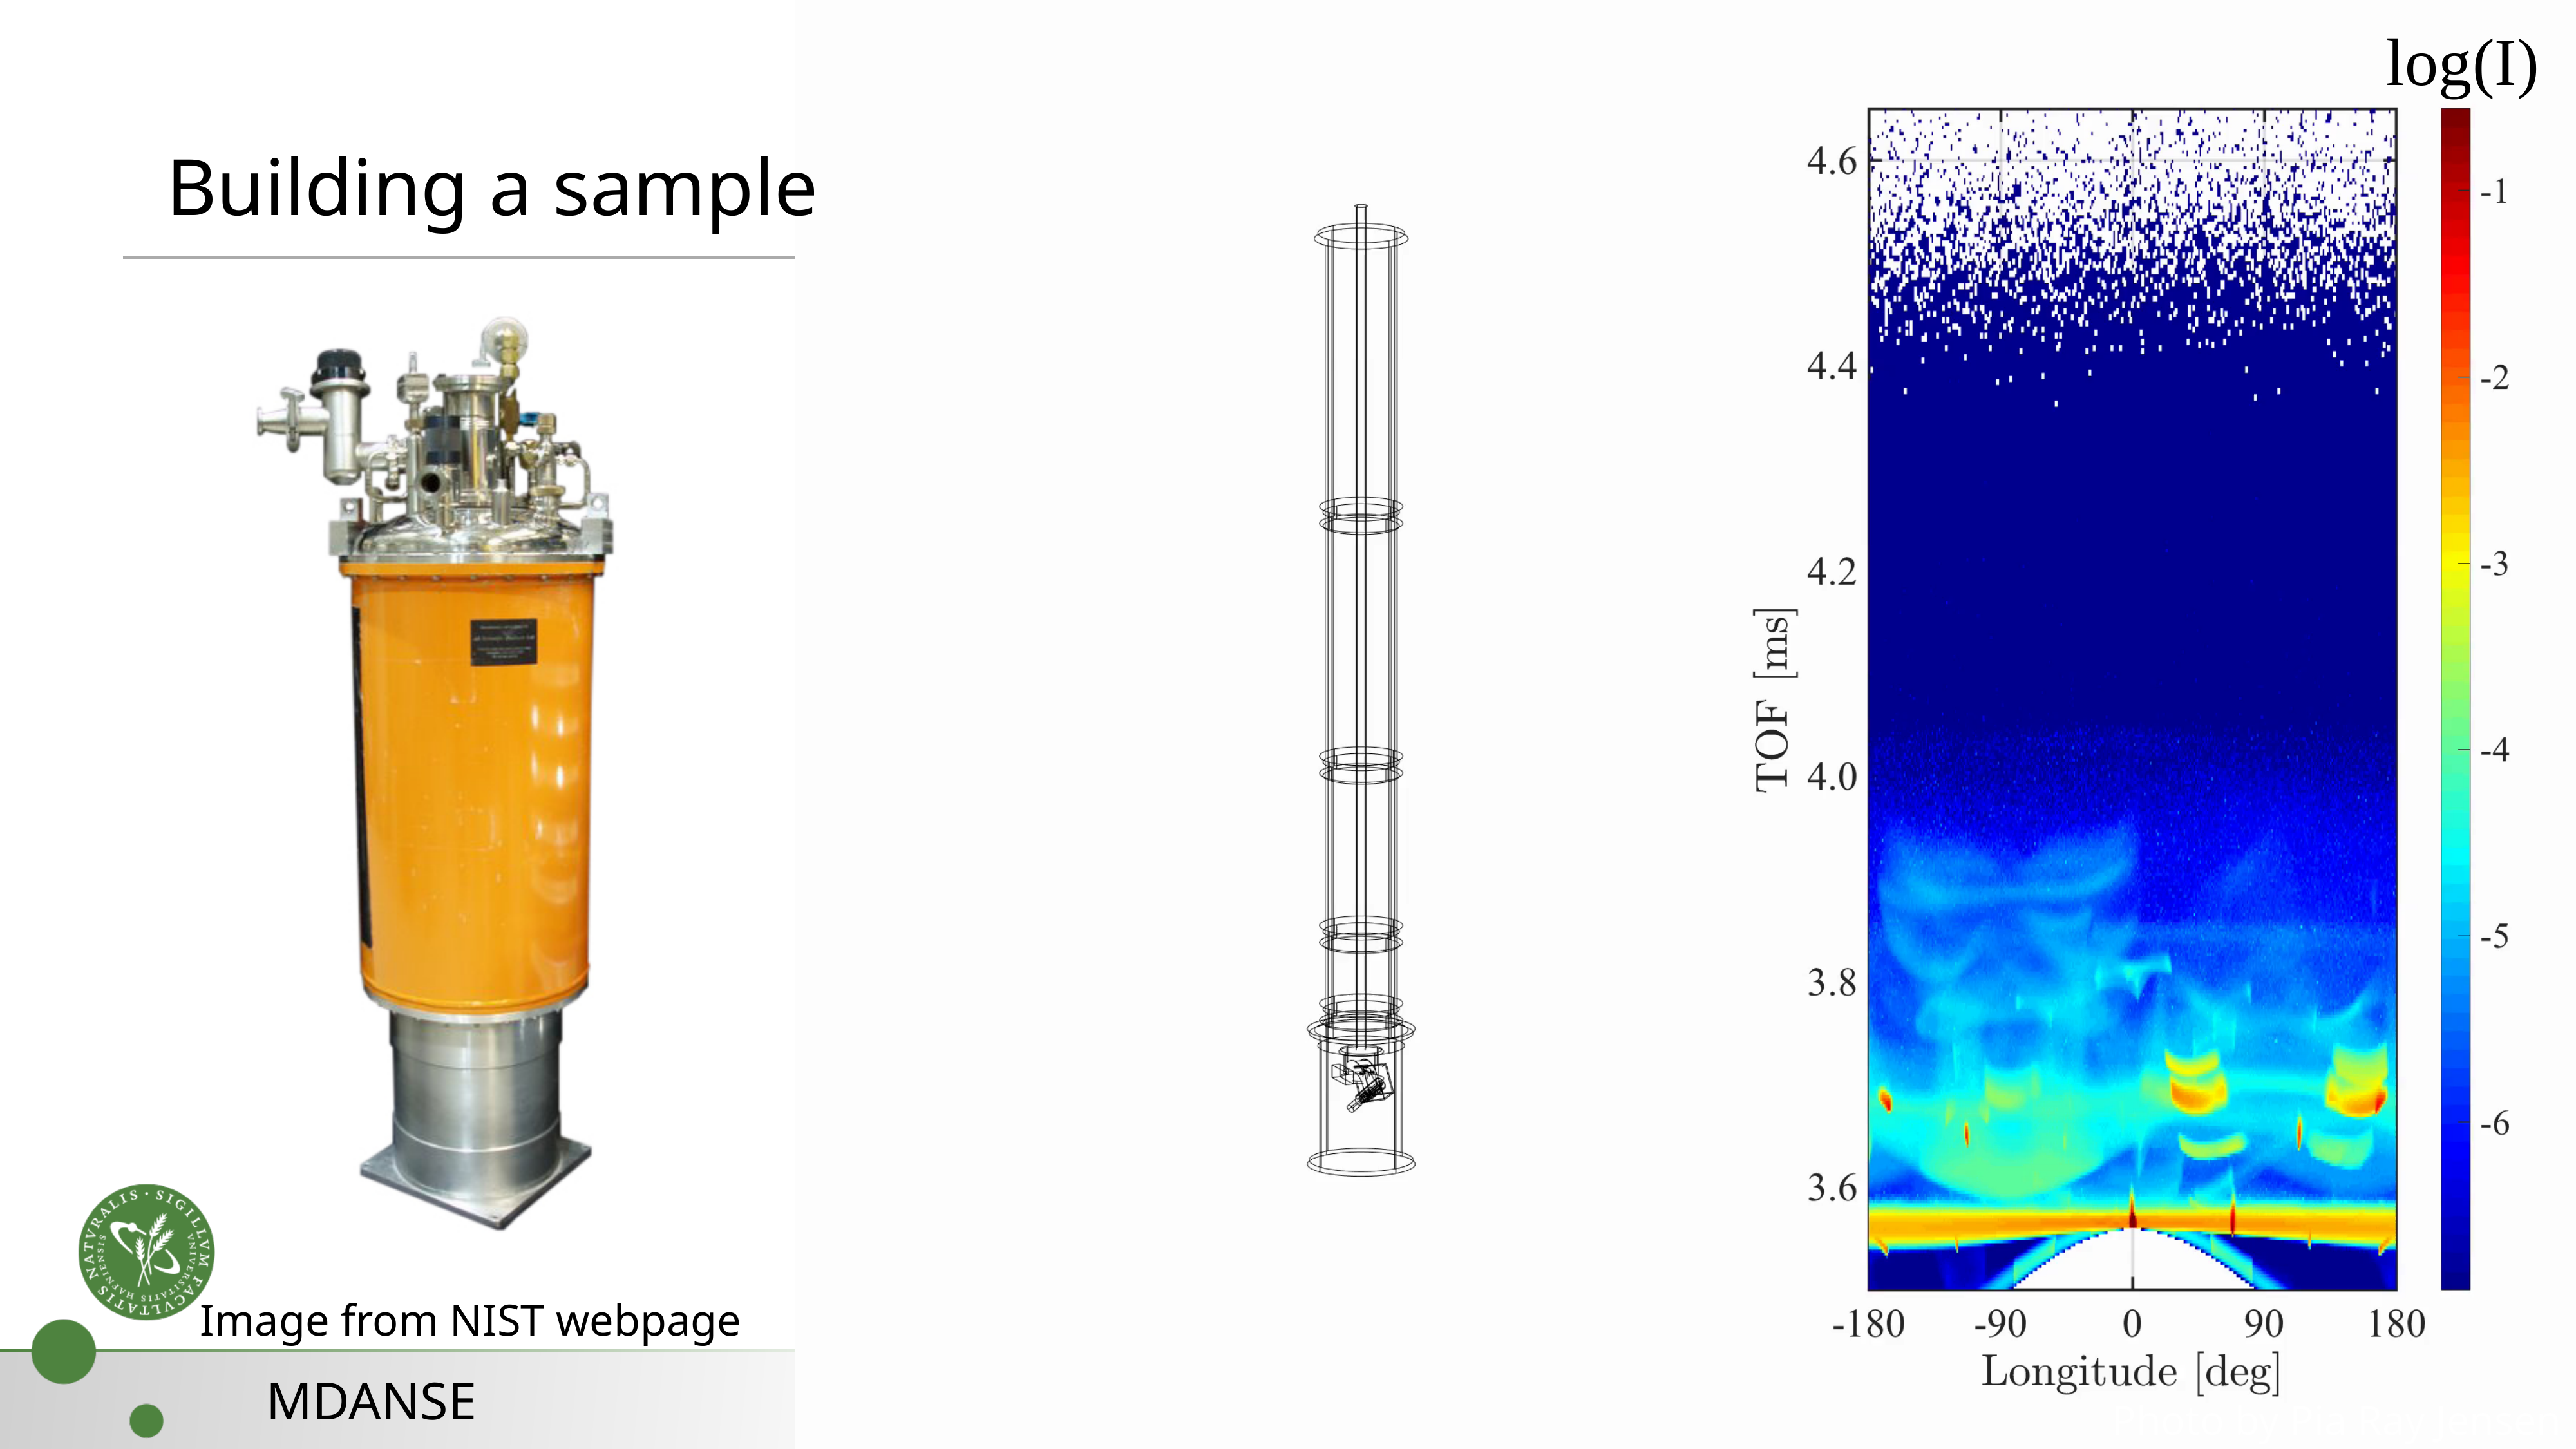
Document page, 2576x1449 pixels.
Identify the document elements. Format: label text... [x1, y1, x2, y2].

text_box Photo by Pia Ray Jensen [2107, 1389, 2568, 1449]
text_box log(I) [2381, 12, 2545, 104]
picture [31, 1352, 215, 1439]
text_box Image from NIST webpage [192, 1285, 750, 1352]
picture [31, 1184, 215, 1349]
title Building a sample [158, 0, 1922, 239]
picture [225, 276, 714, 1257]
text_box [794, 0, 2576, 1449]
